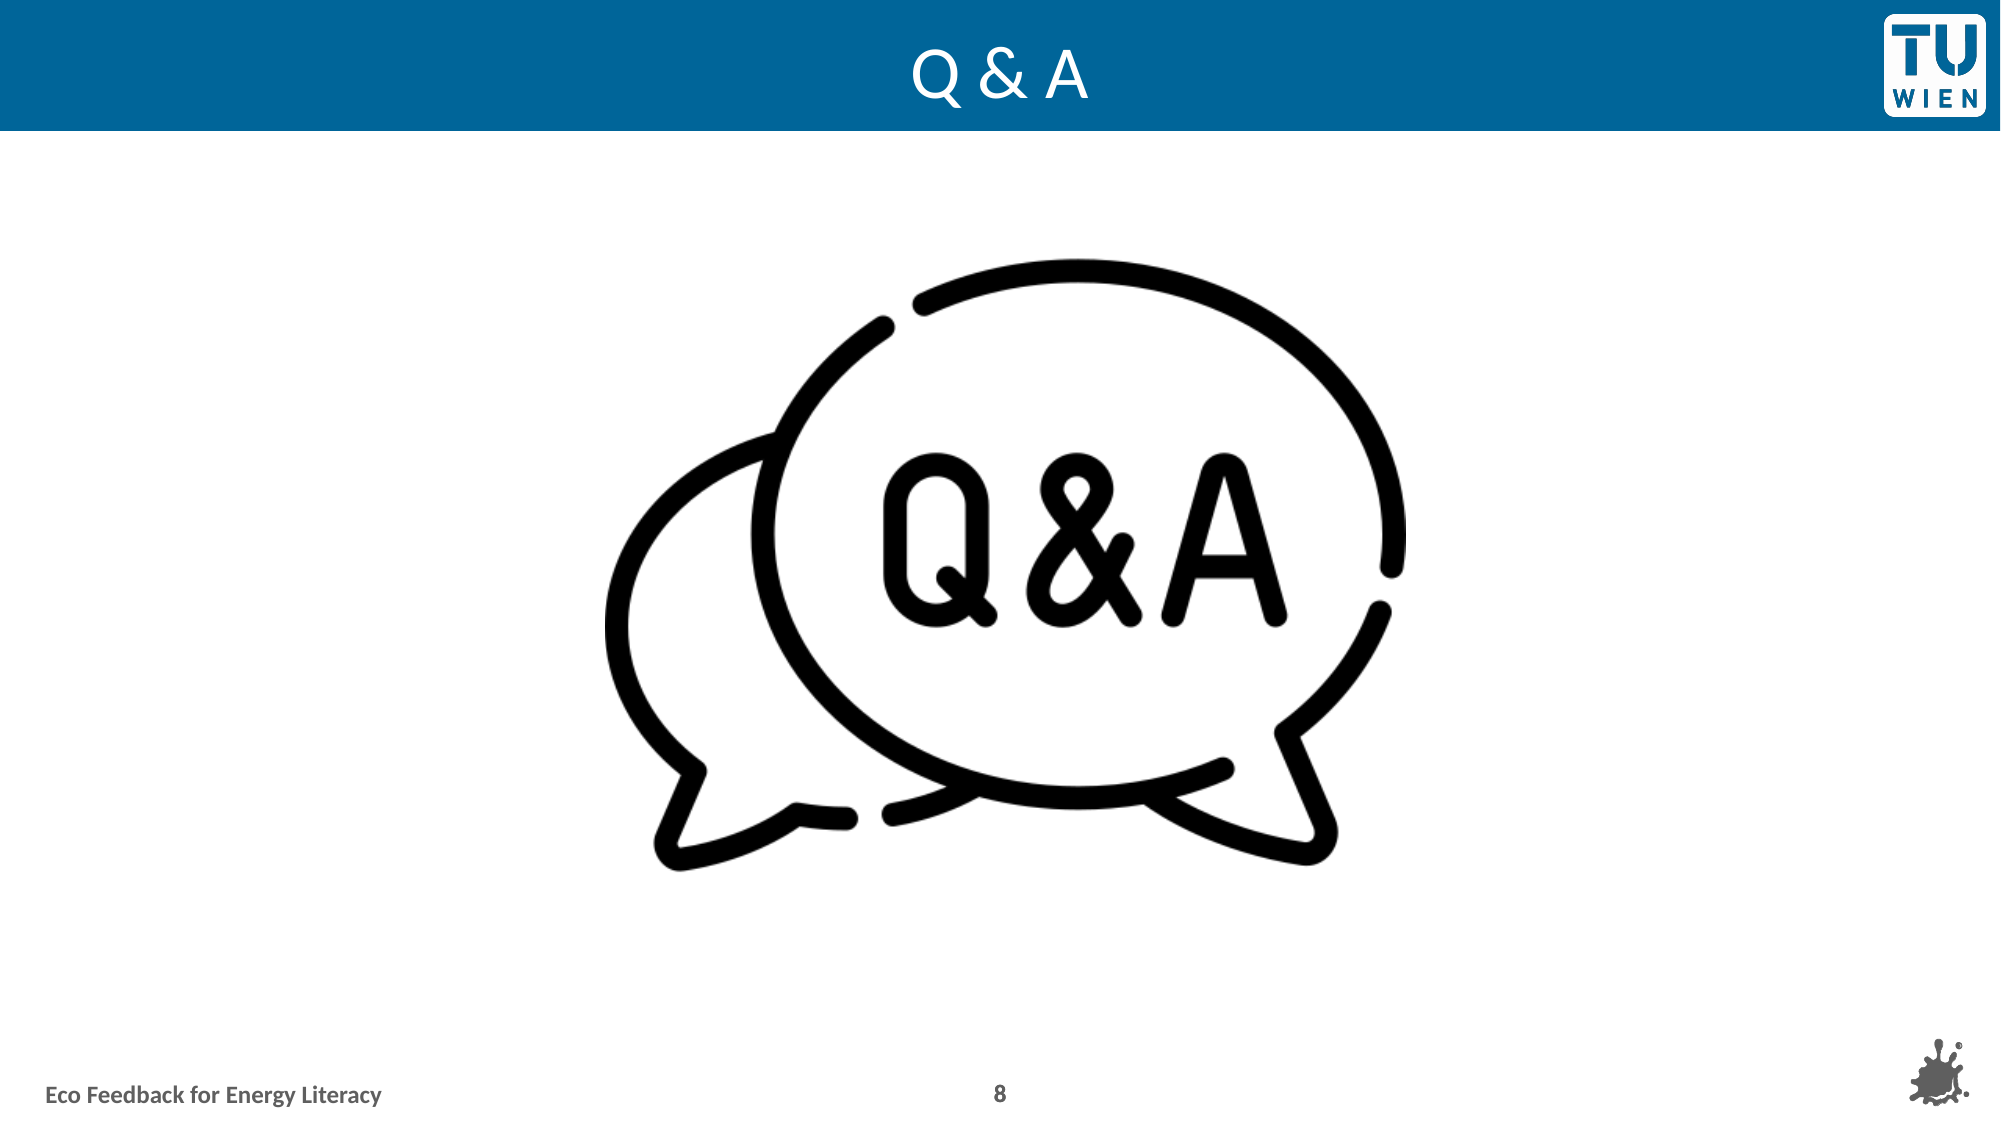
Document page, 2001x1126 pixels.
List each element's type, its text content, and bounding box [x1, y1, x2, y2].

title Q & A [137, 6, 1863, 131]
picture [1885, 15, 1985, 116]
picture [605, 165, 1406, 966]
slide_number <number> [882, 1067, 1119, 1118]
